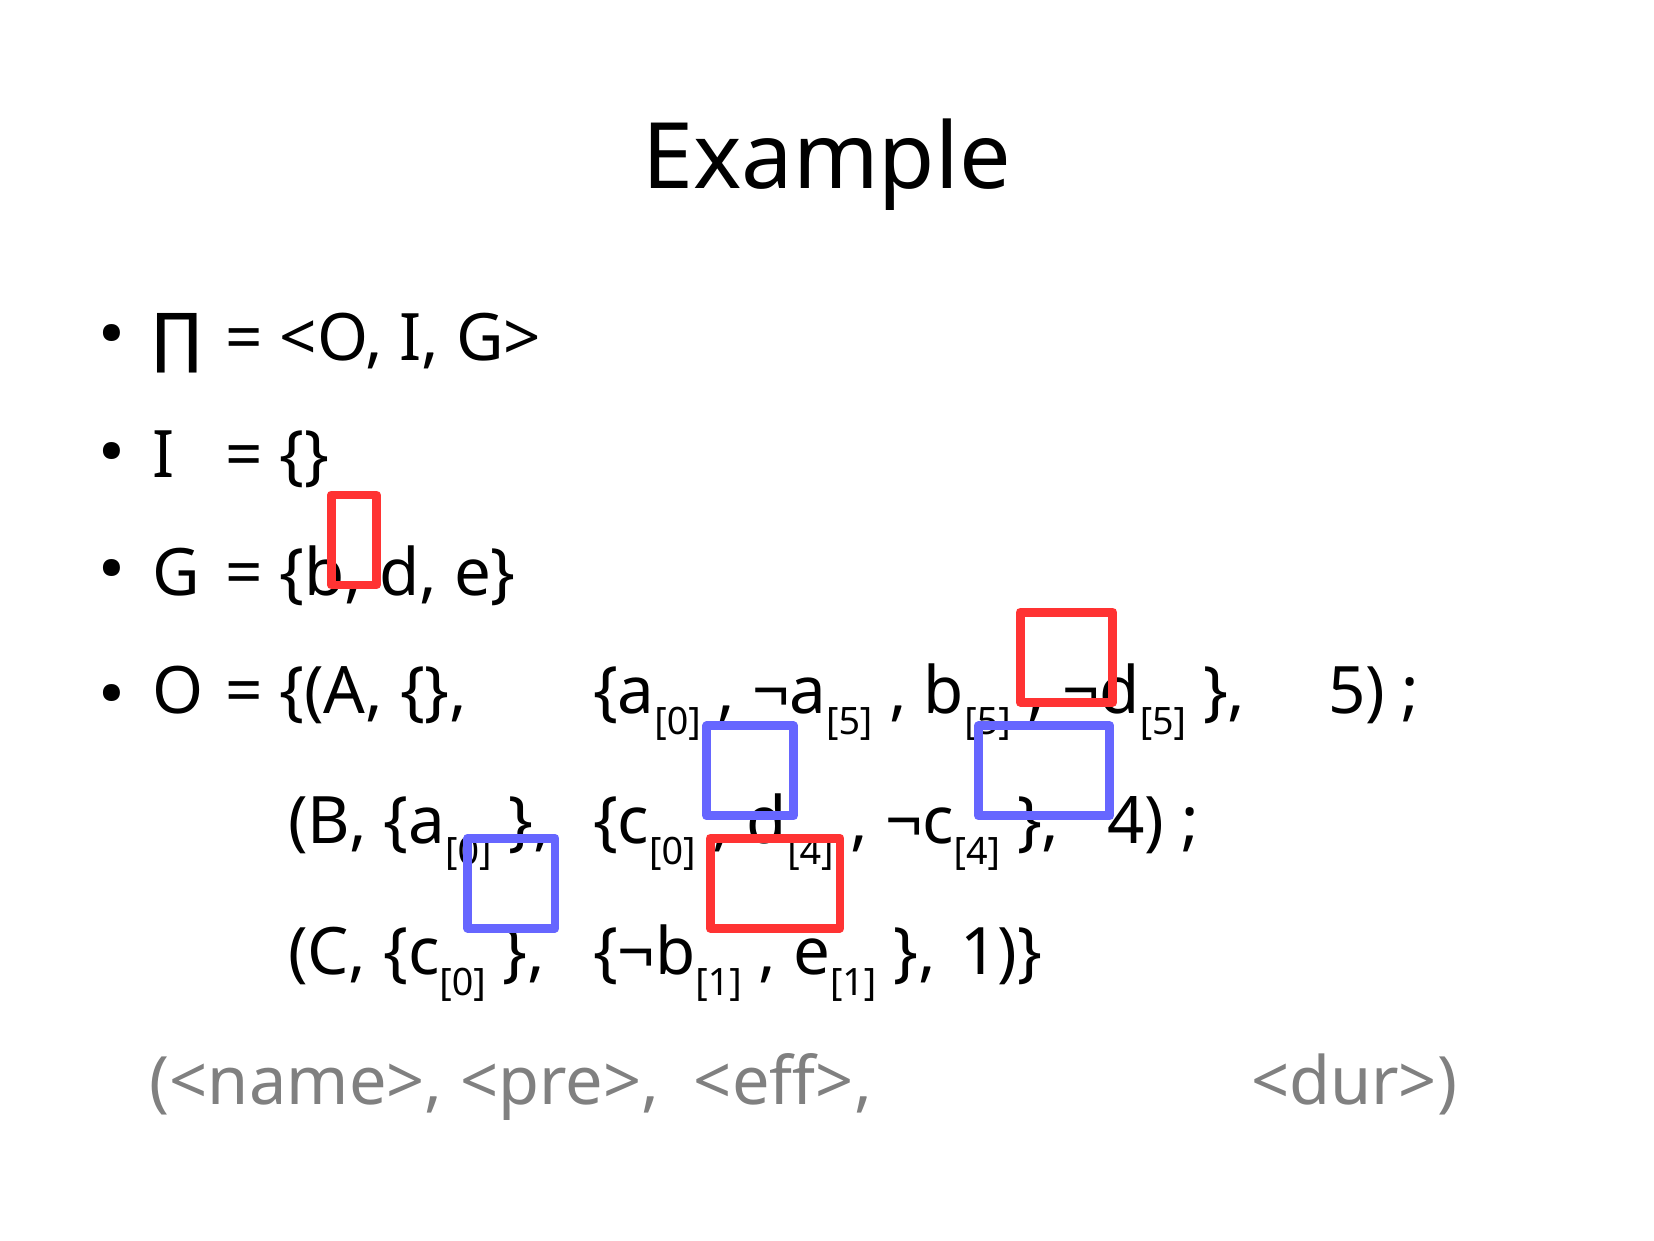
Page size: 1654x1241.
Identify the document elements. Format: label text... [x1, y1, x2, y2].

title Example [82, 49, 1571, 257]
text_box (<name>, <pre>, <eff>, <dur>) [135, 1025, 1654, 1200]
list ∏ = <O, I, G> I = {} G = {b, d, e} O = {(A, {}, {a[0] , ¬a[5] , b[5] , ¬d[5] }, 5) ; (B, {a[0] }, {c[0] , d[4] , ¬c[4] }, 4) ; (C, {c[0] }, {¬b[1] , e[1] }, 1)} [82, 290, 1571, 1010]
